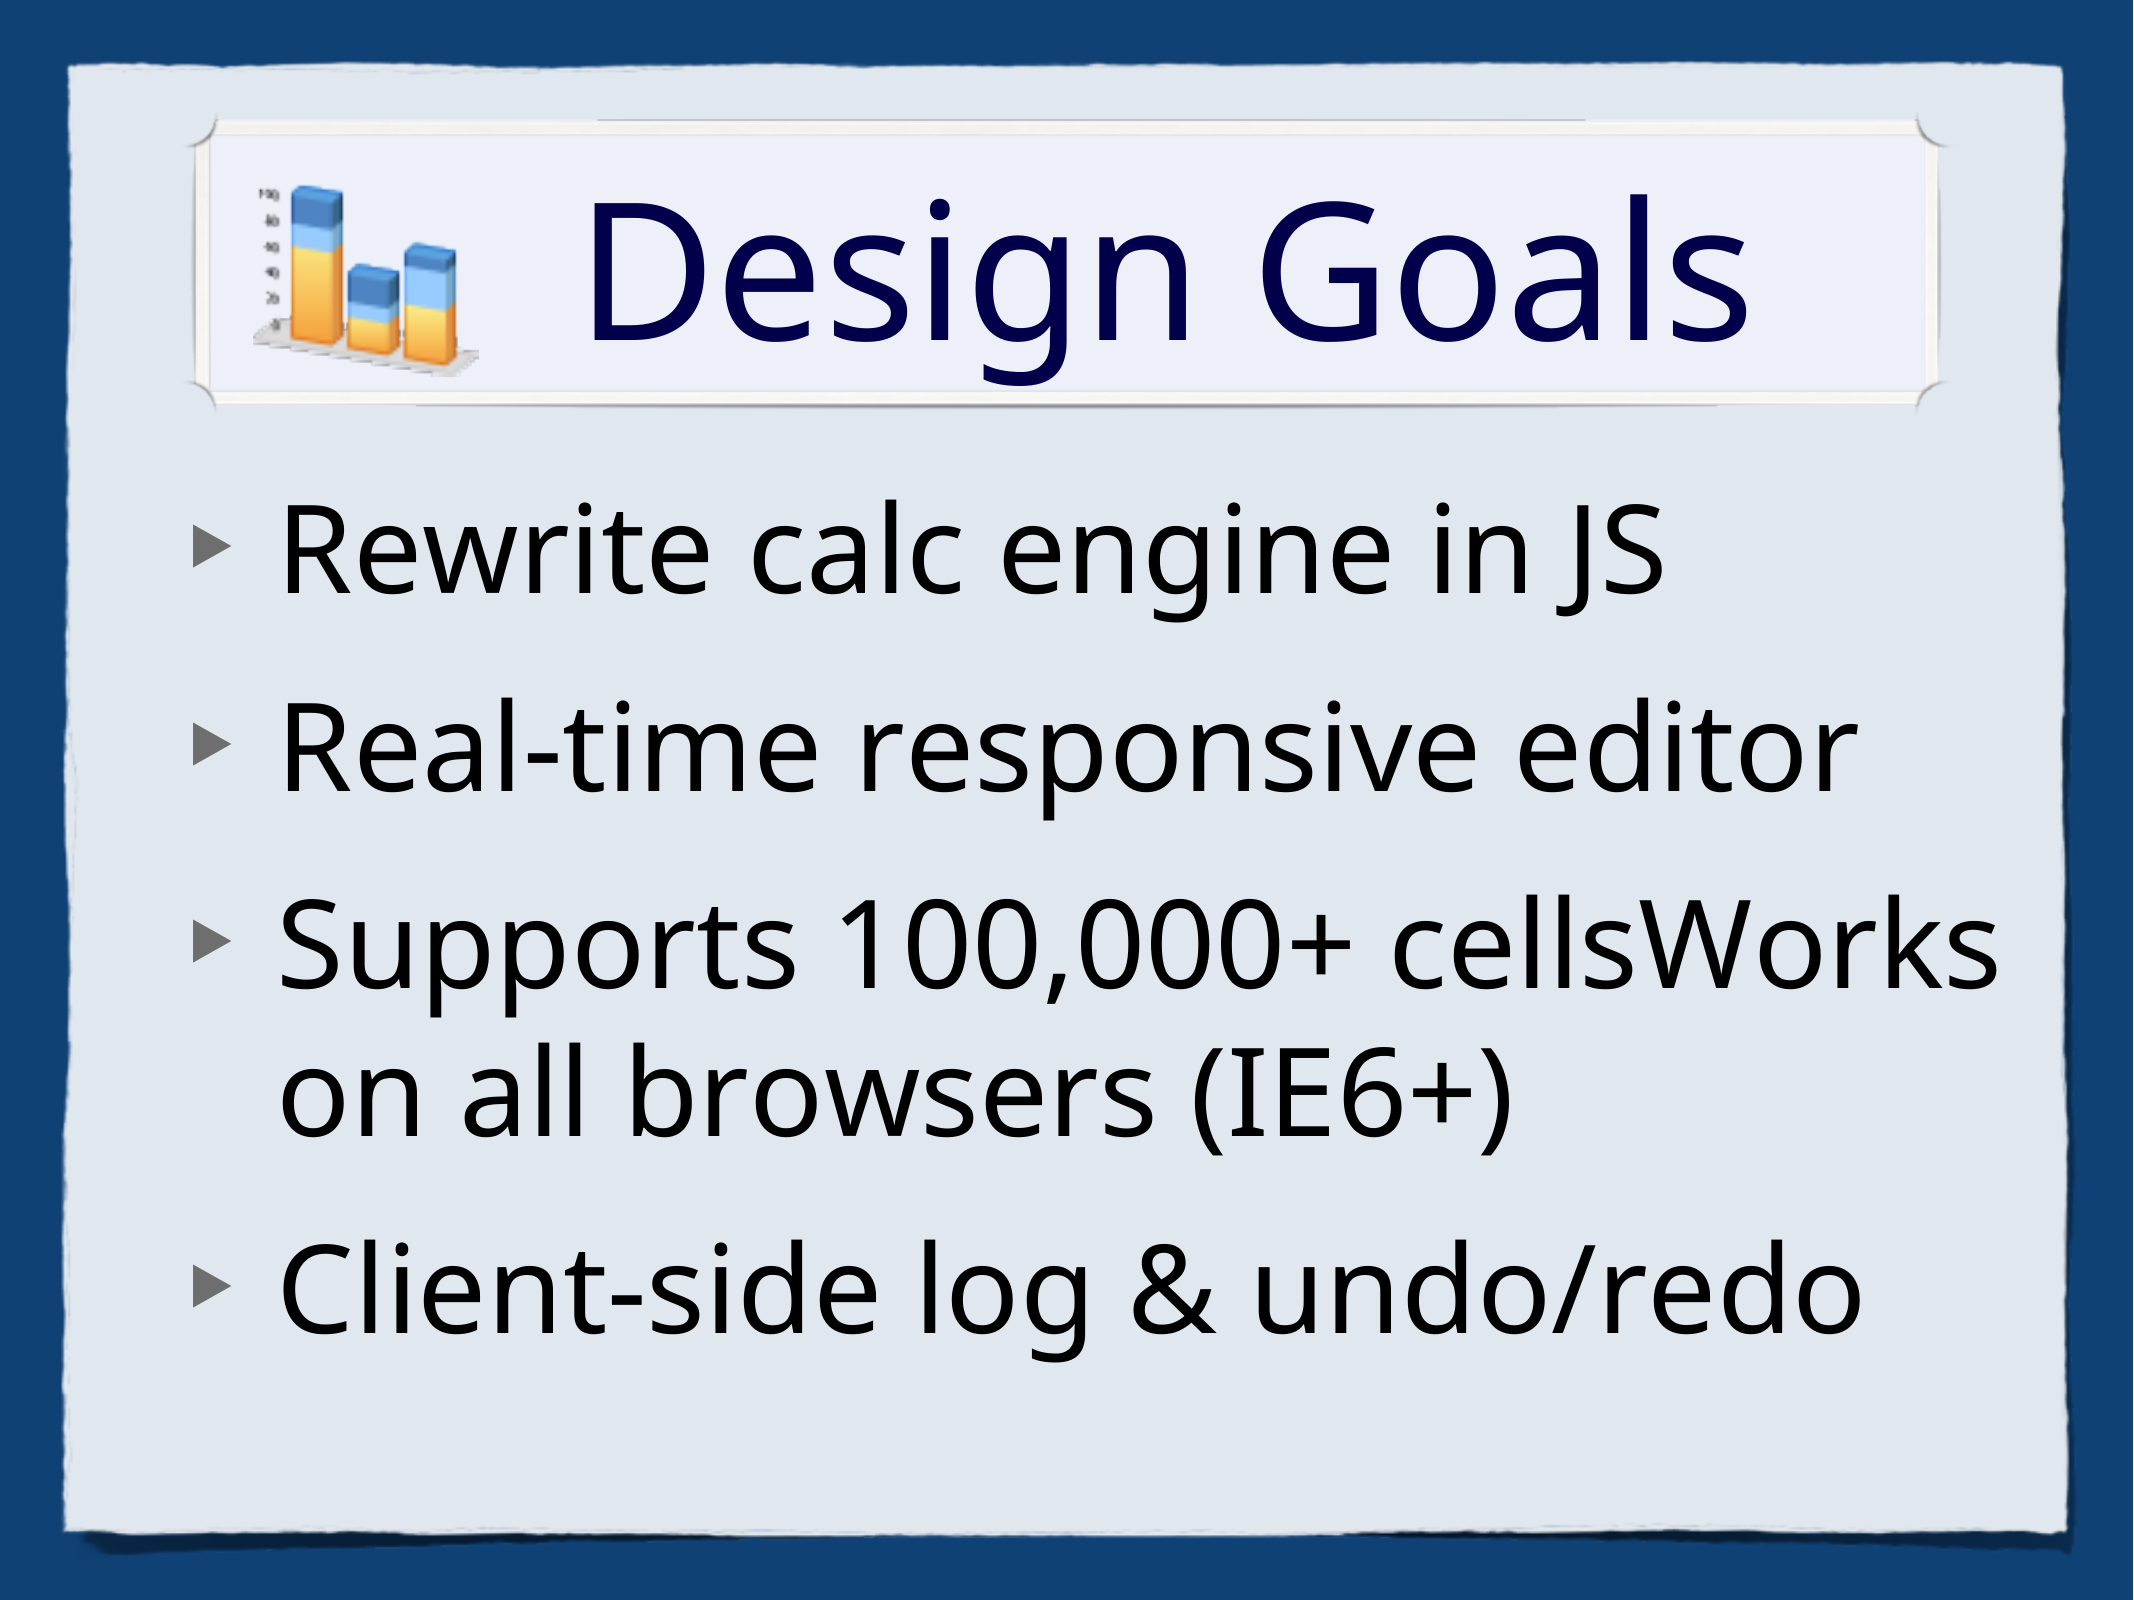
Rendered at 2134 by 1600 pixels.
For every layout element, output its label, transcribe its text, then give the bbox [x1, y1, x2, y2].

text_box Rewrite calc engine in JS Real-time responsive editor Supports 100,000+ cellsWorks on all browsers (IE6+) Client-side log & undo/redo [183, 377, 2057, 1453]
picture [54, 52, 2078, 1559]
